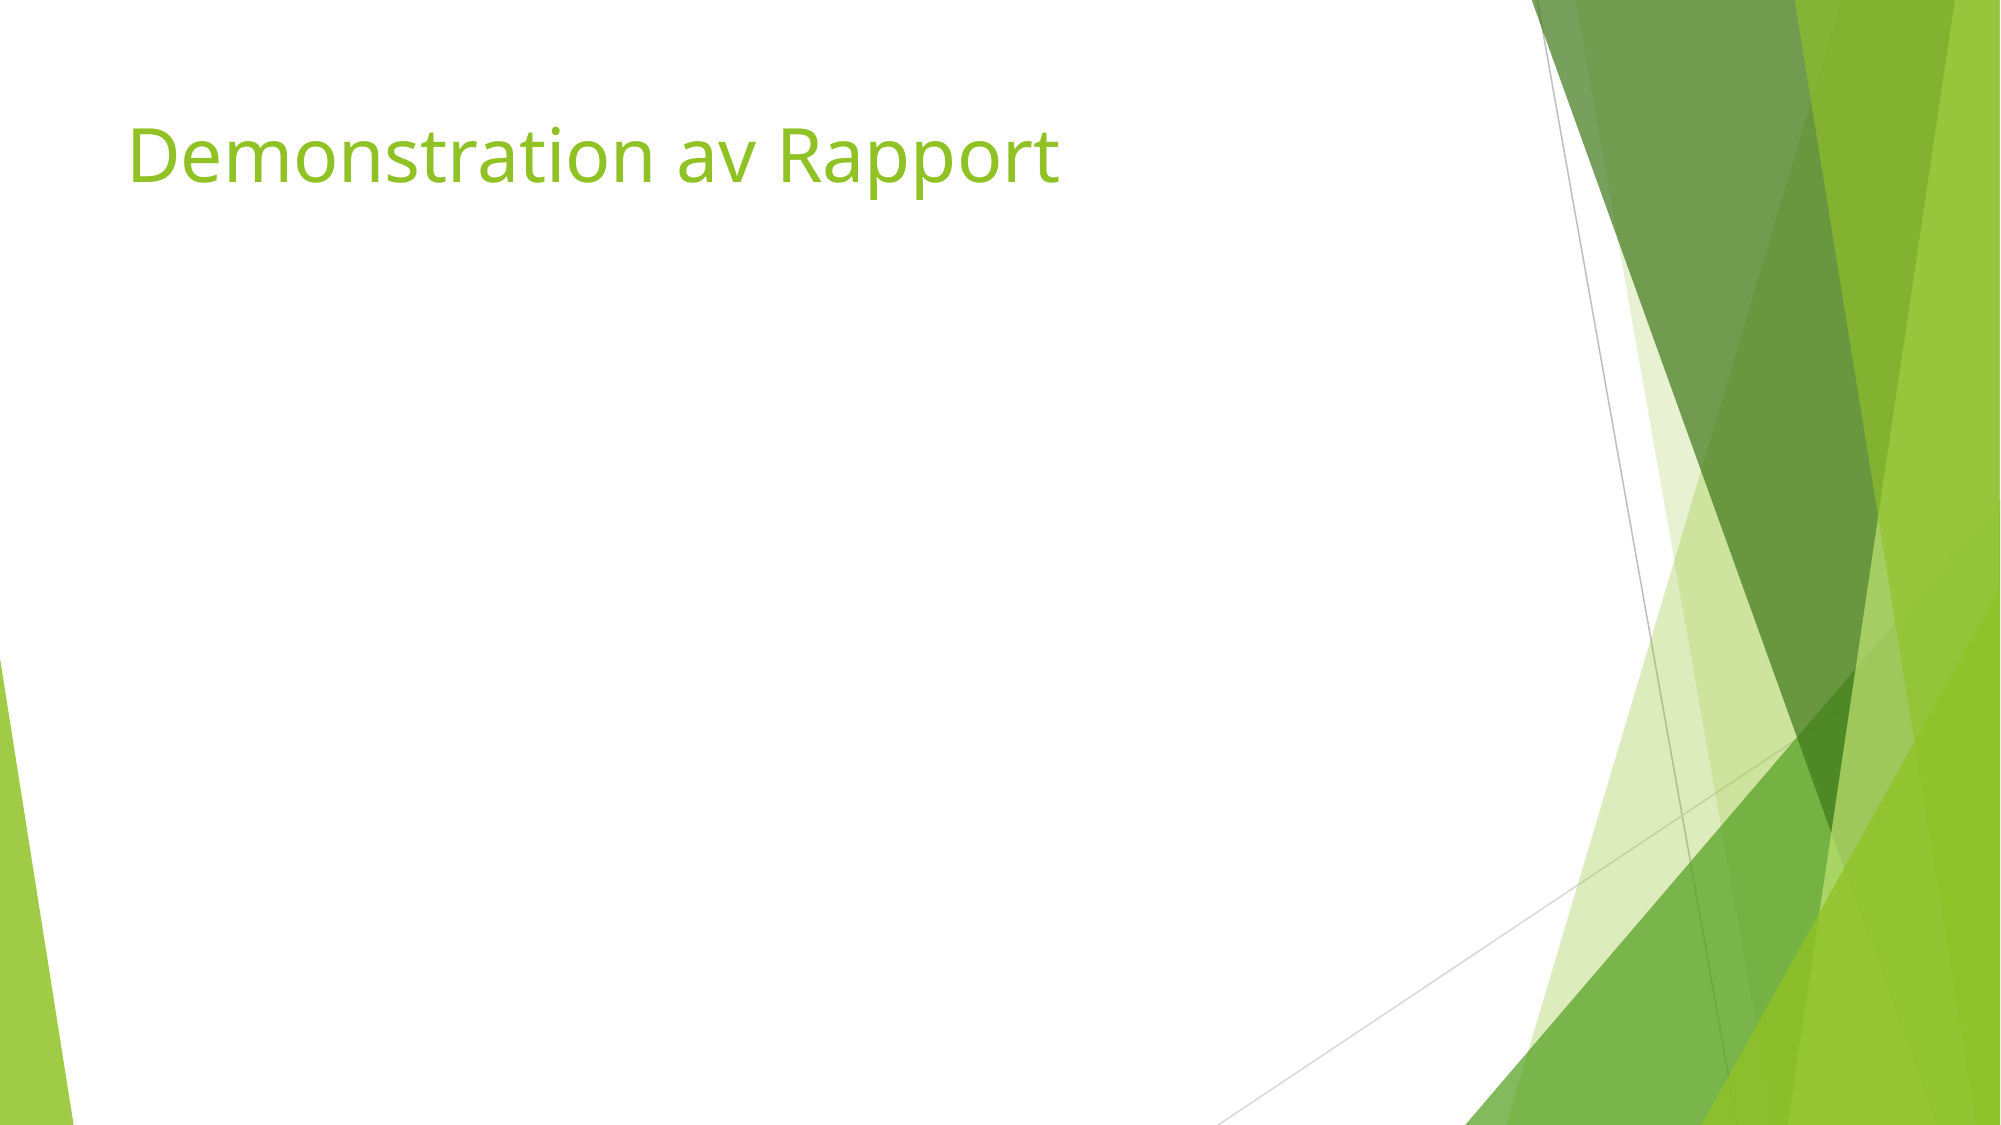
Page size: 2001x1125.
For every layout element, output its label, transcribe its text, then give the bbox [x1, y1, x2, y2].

title Demonstration av Rapport [111, 99, 1522, 317]
